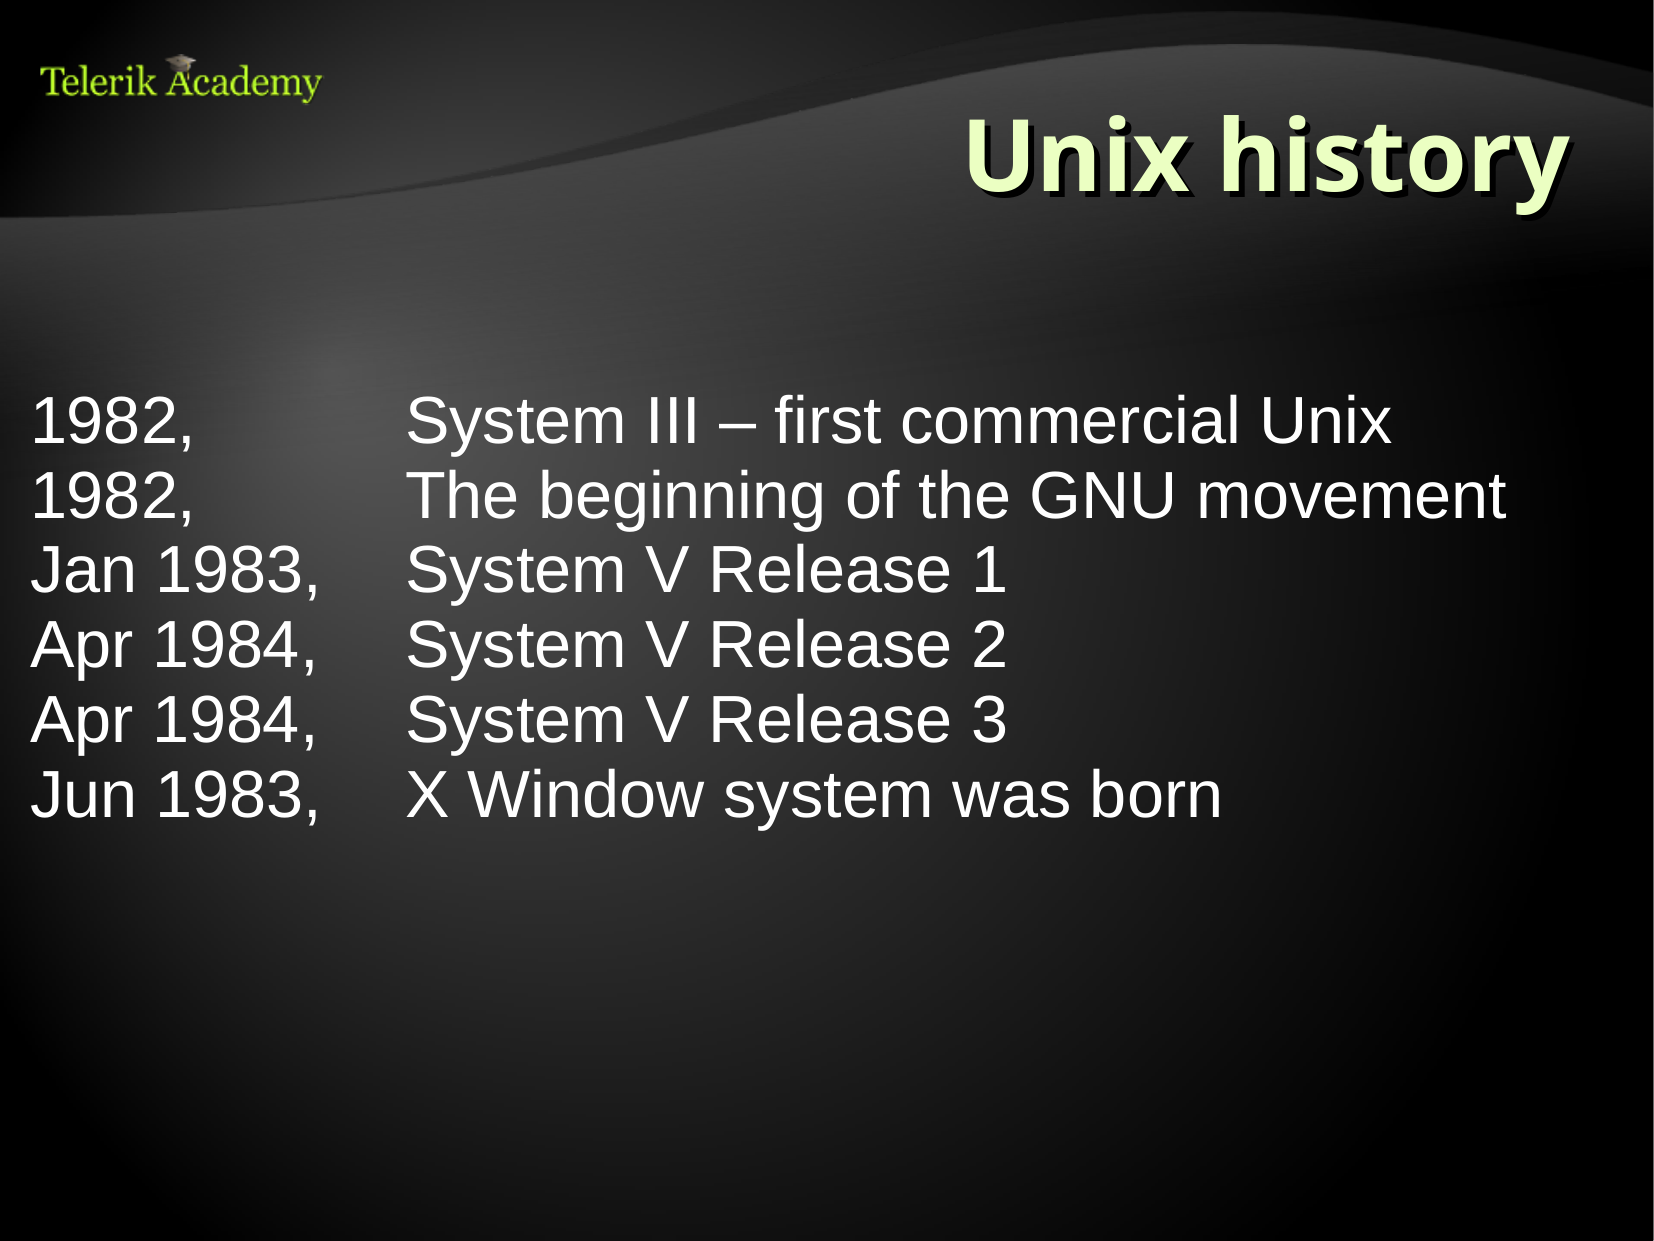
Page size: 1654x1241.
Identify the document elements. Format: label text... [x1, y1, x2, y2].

title Unix history [82, 49, 1571, 257]
picture [0, 0, 1654, 1241]
subtitle 1982, System III – first commercial Unix 1982, The beginning of the GNU movement Jan 1983, System V Release 1 Apr 1984, System V Release 2 Apr 1984, System V Release 3 Jun 1983, X Window system was born [30, 285, 1606, 1005]
